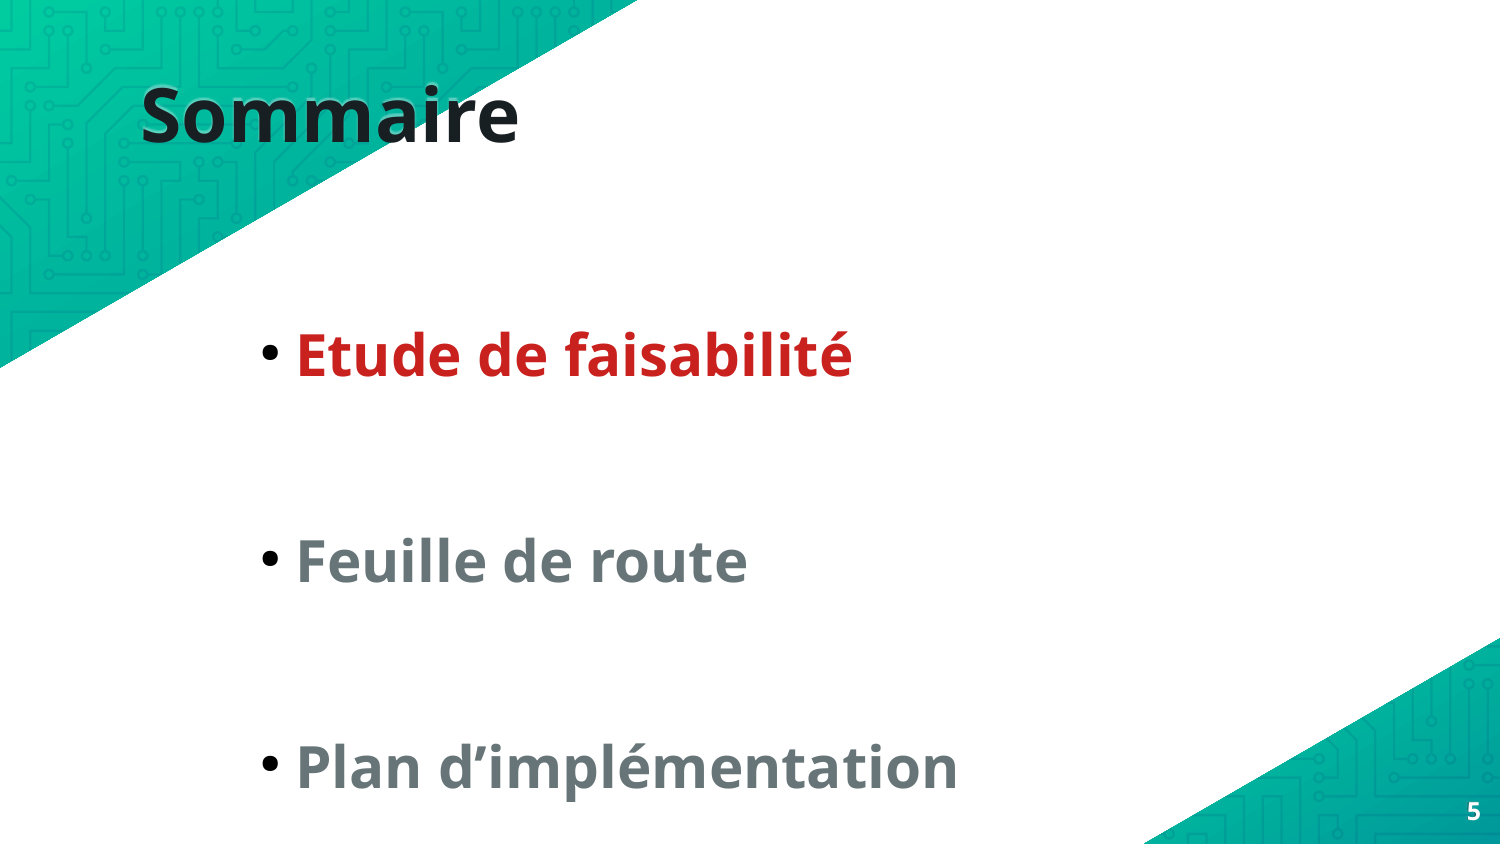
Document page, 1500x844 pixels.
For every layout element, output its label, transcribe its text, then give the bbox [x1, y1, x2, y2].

title Sommaire [140, 78, 1360, 160]
list Etude de faisabilité Feuille de route Plan d’implémentation [259, 302, 1371, 780]
slide_number <numéro> [1391, 779, 1482, 844]
